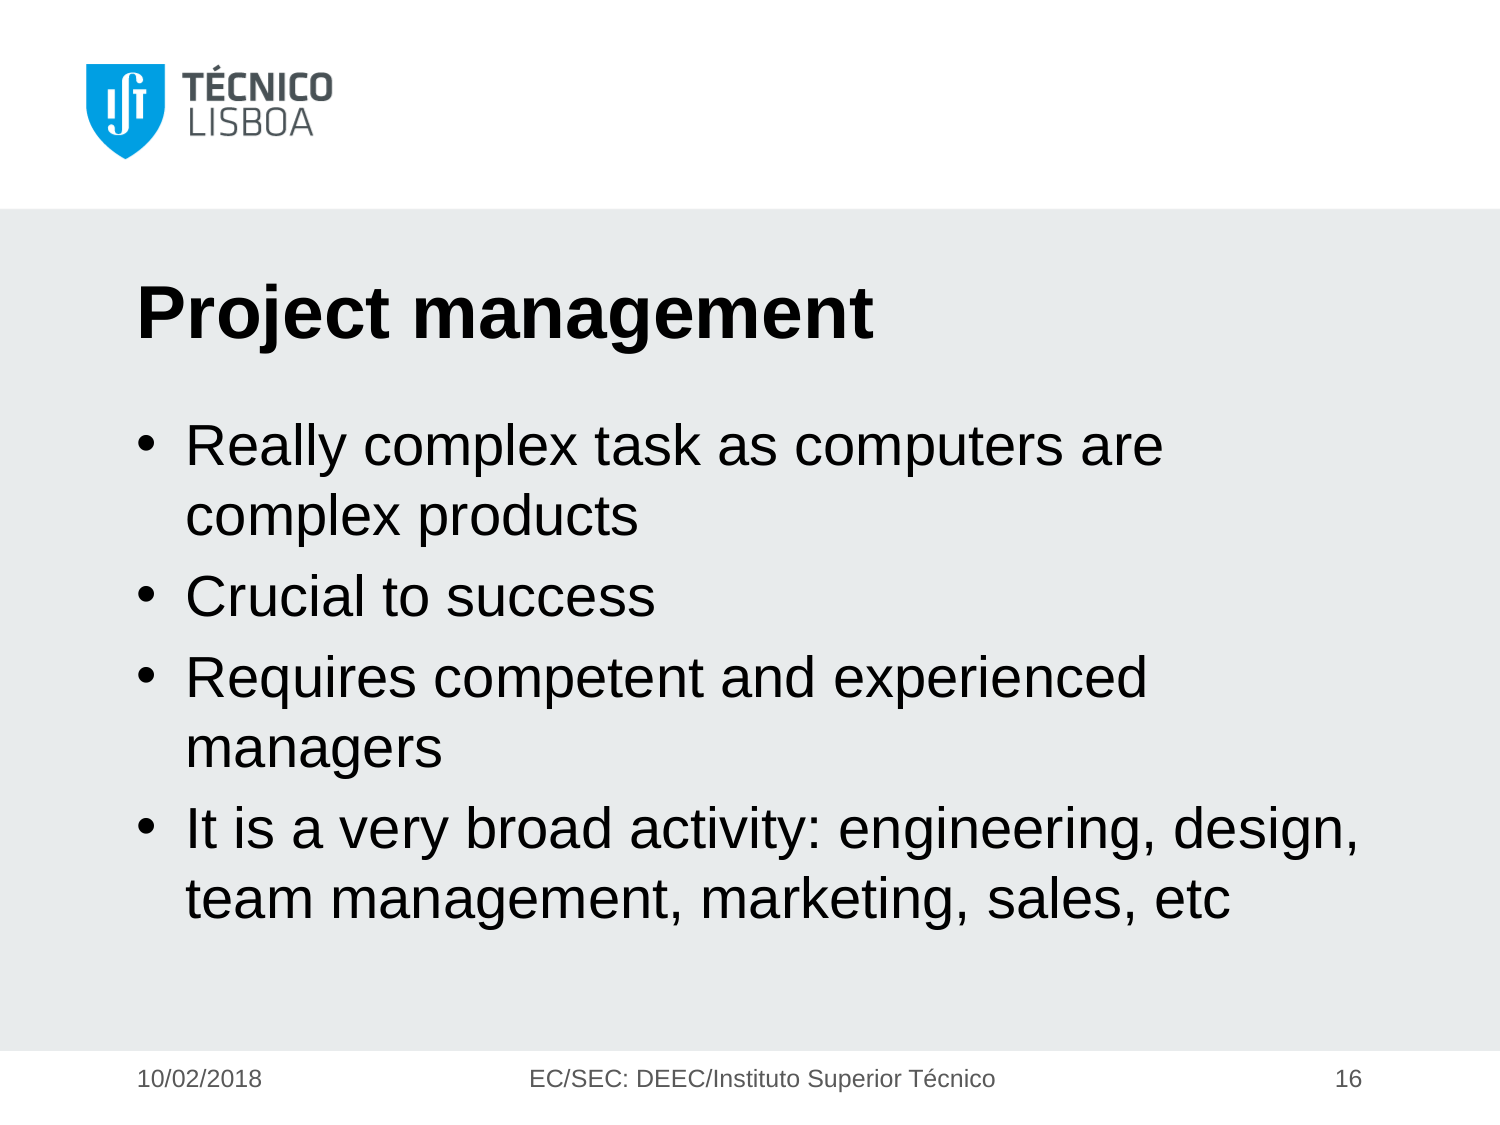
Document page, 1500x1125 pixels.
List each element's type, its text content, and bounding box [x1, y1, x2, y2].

title Project management [121, 237, 1378, 381]
list Really complex task as computers are complex products Crucial to success Requires competent and experienced managers It is a very broad activity: engineering, design, team management, marketing, sales, etc [121, 400, 1378, 1005]
slide_number <number> [1077, 1052, 1378, 1103]
picture [0, 0, 1500, 1125]
footer EC/SEC: DEEC/Instituto Superior Técnico [512, 1052, 1021, 1103]
slide_number 10/02/2018 [121, 1052, 425, 1103]
